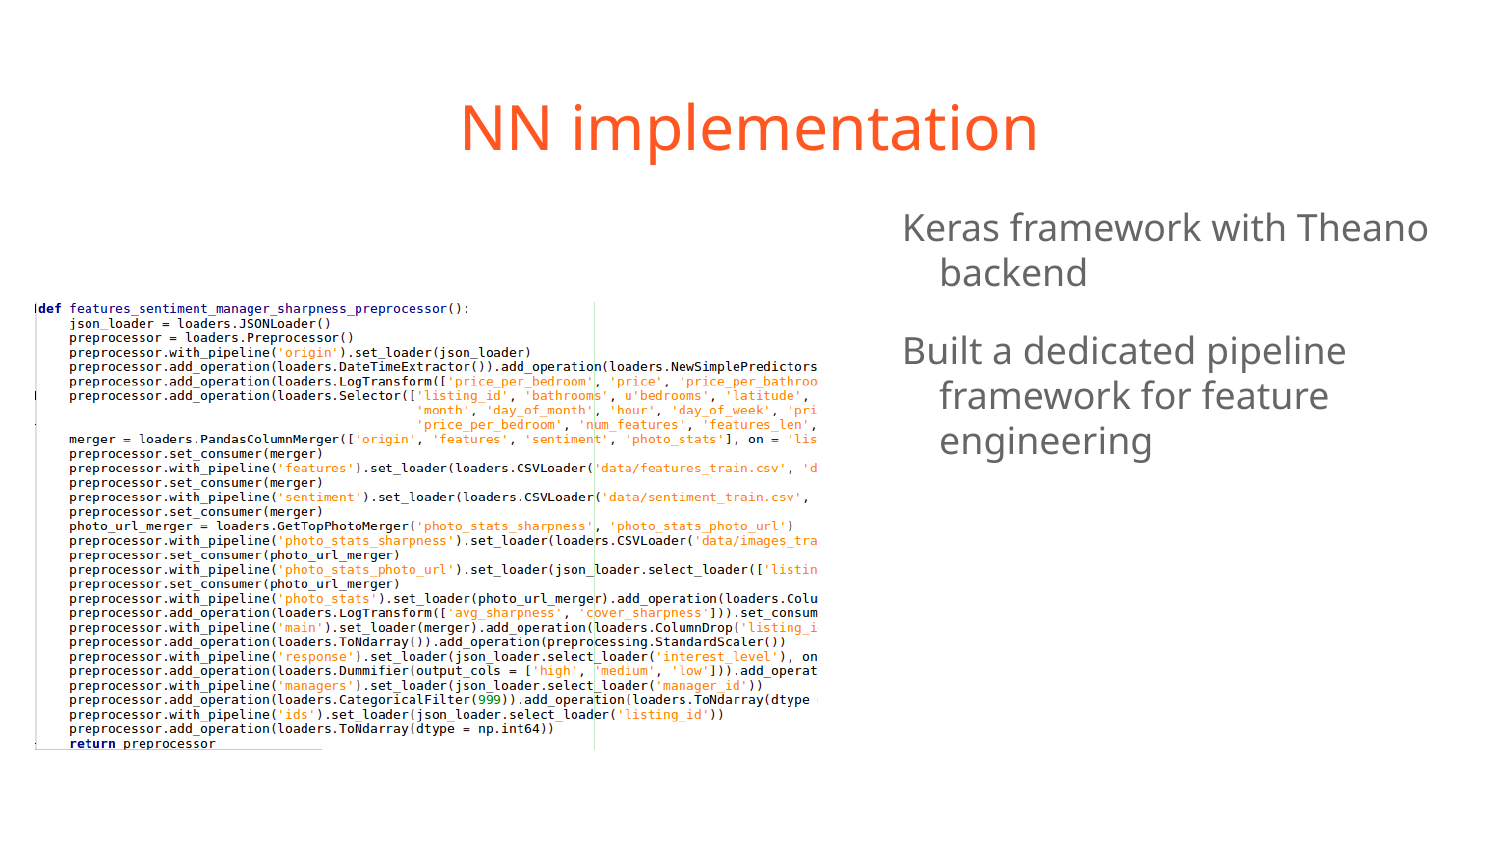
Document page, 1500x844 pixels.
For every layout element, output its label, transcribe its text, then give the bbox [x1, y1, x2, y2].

title NN implementation [51, 72, 1449, 167]
picture [35, 302, 818, 750]
list Keras framework with Theano backend Built a dedicated pipeline framework for feature engineering [849, 189, 1449, 750]
